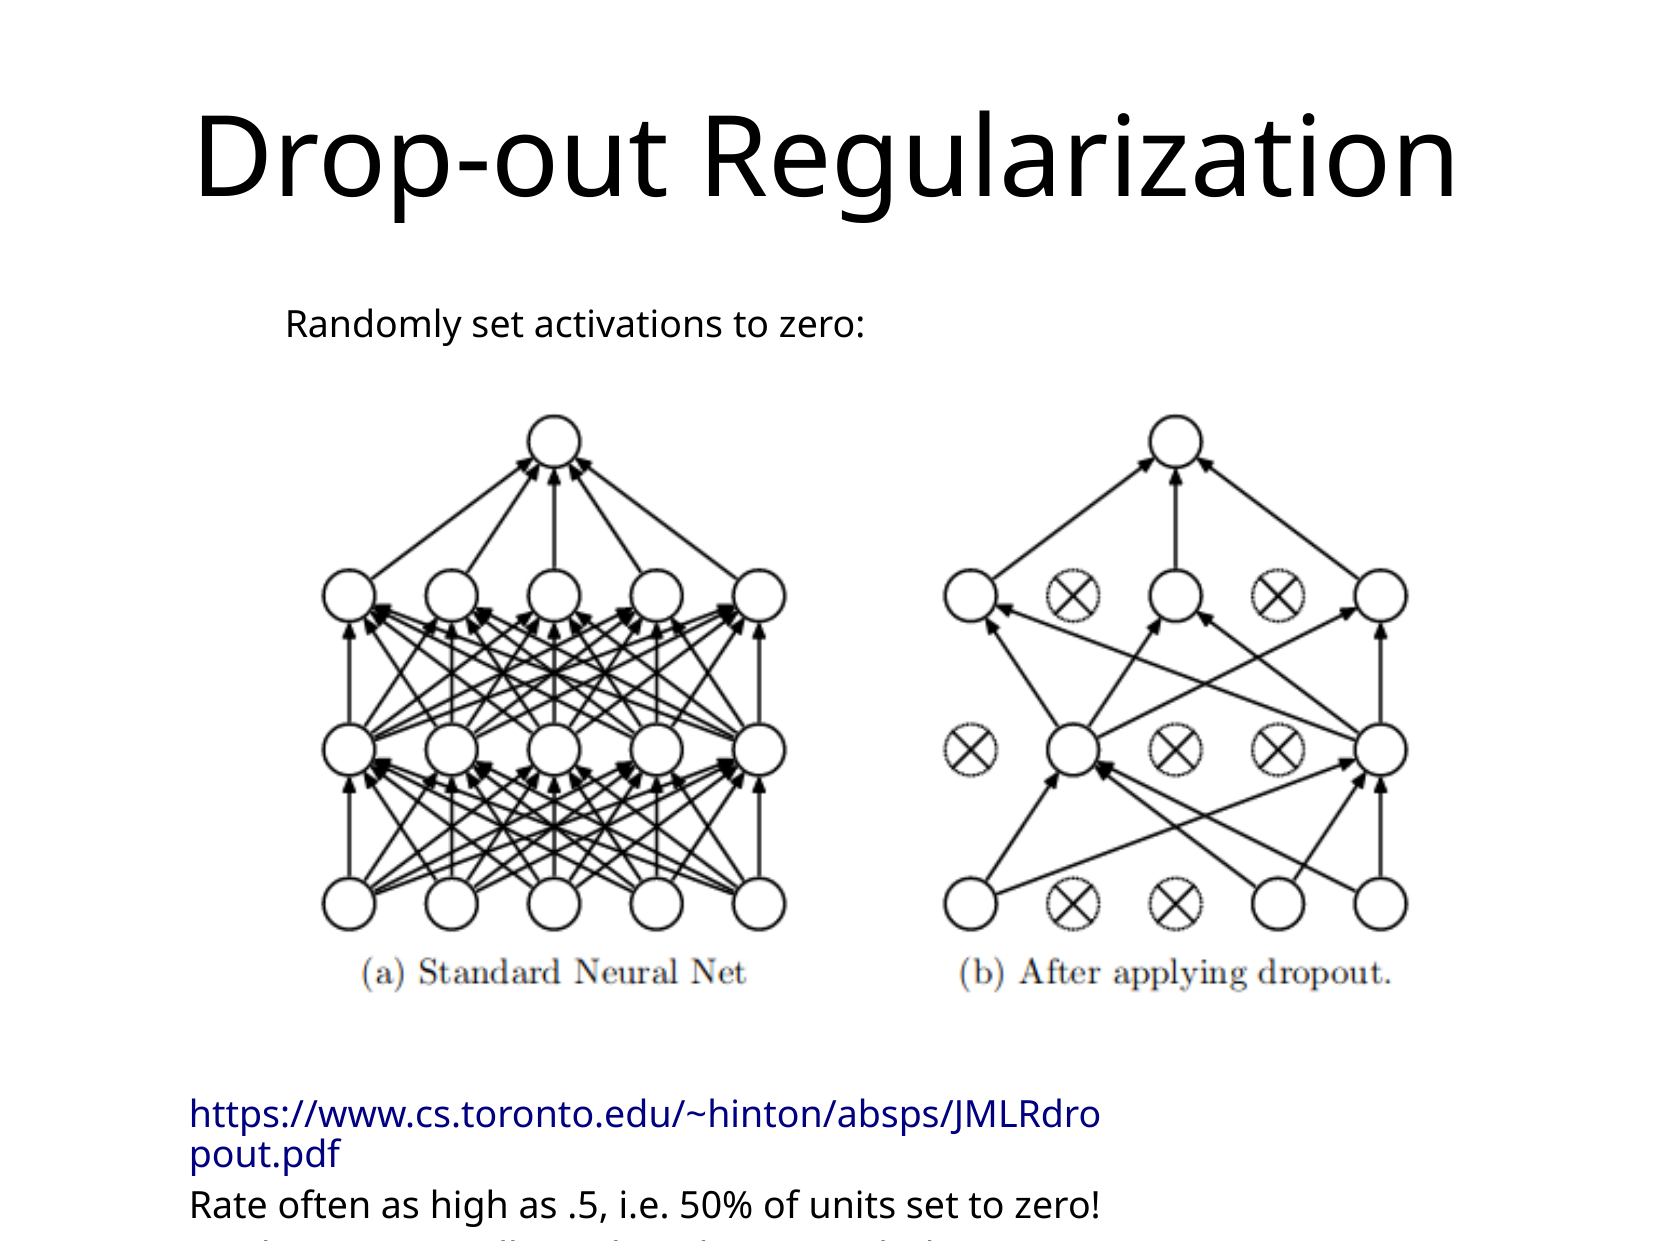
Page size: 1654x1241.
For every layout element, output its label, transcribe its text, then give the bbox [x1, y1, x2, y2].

title Drop-out Regularization [82, 49, 1571, 257]
text_box https://www.cs.toronto.edu/~hinton/absps/JMLRdropout.pdf Rate often as high as .5, i.e. 50% of units set to zero! Predictions: use all weights, down-weight by rate [174, 1080, 1126, 1209]
picture [255, 344, 1489, 1010]
text_box Randomly set activations to zero: [270, 290, 1276, 343]
